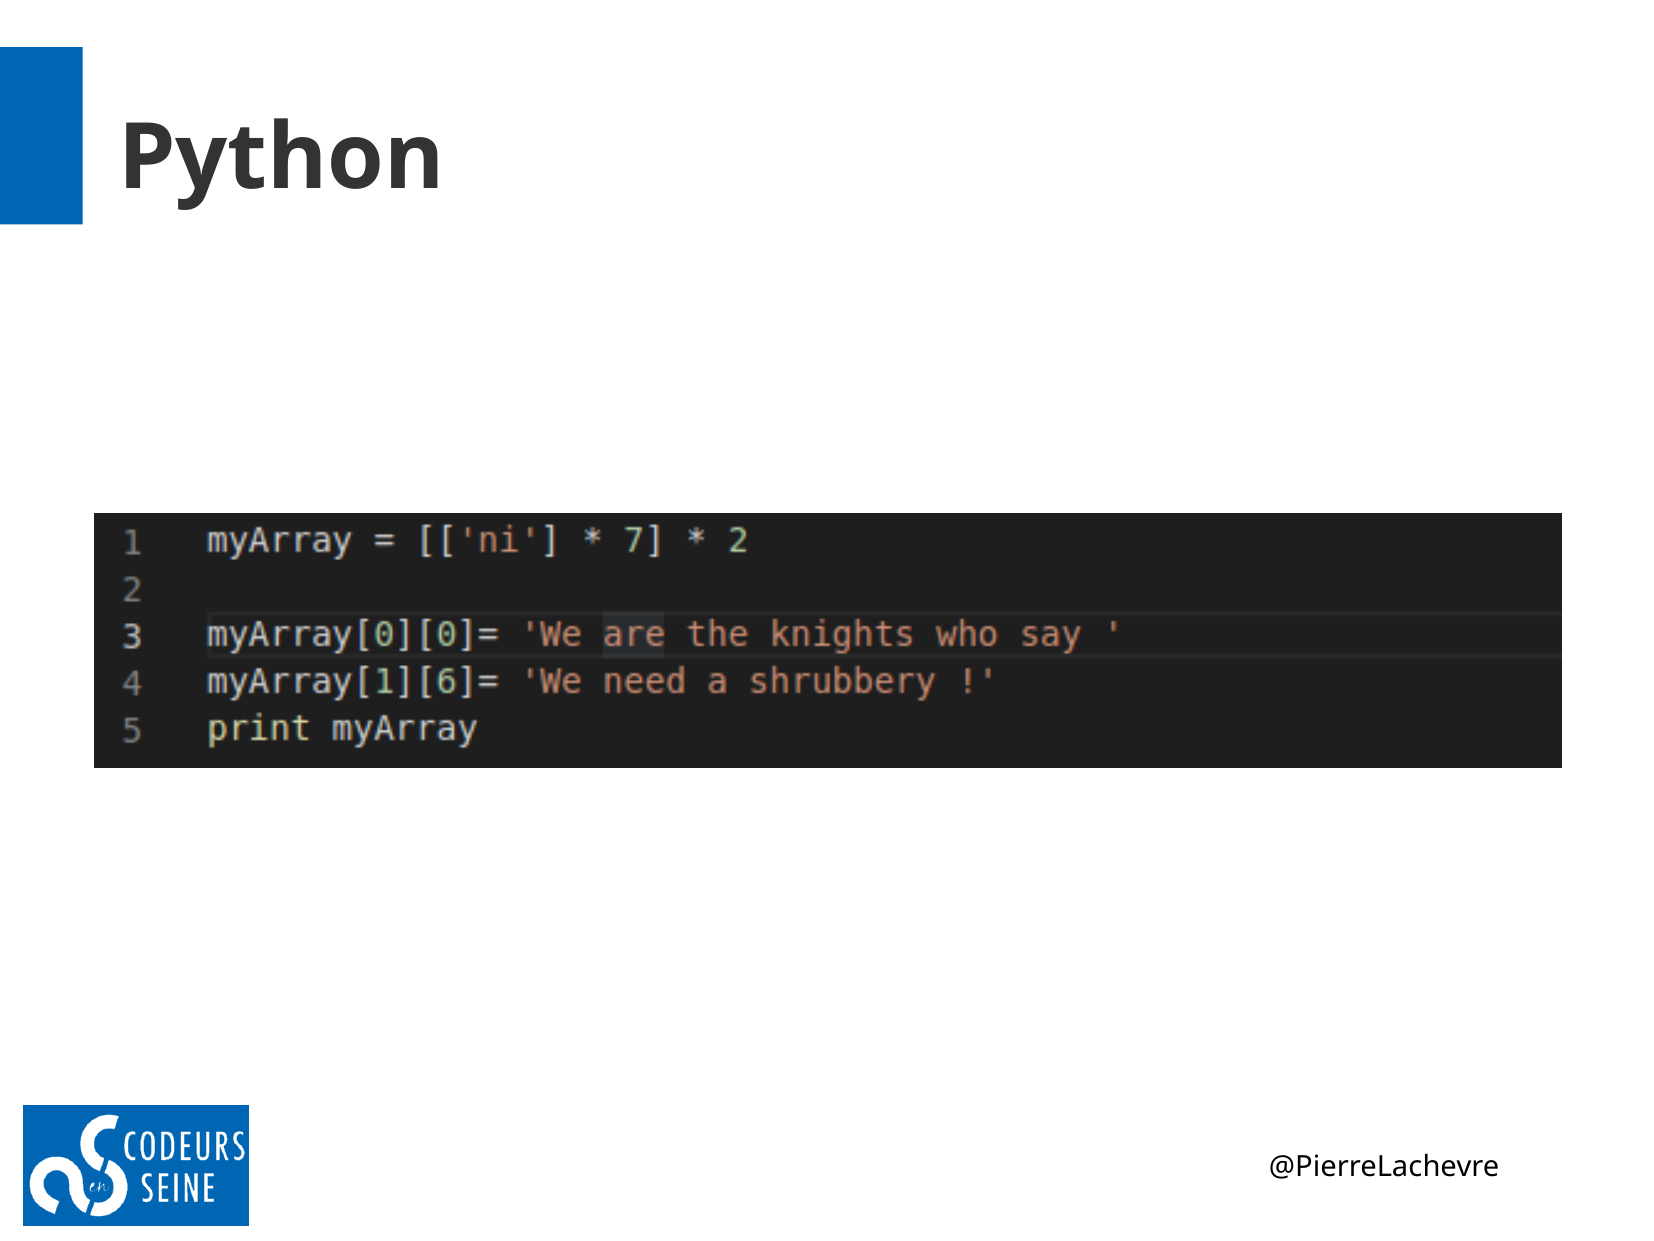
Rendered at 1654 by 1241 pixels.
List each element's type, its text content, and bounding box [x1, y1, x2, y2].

picture [94, 513, 1562, 768]
picture [23, 1105, 249, 1226]
title Python [118, 49, 1571, 257]
